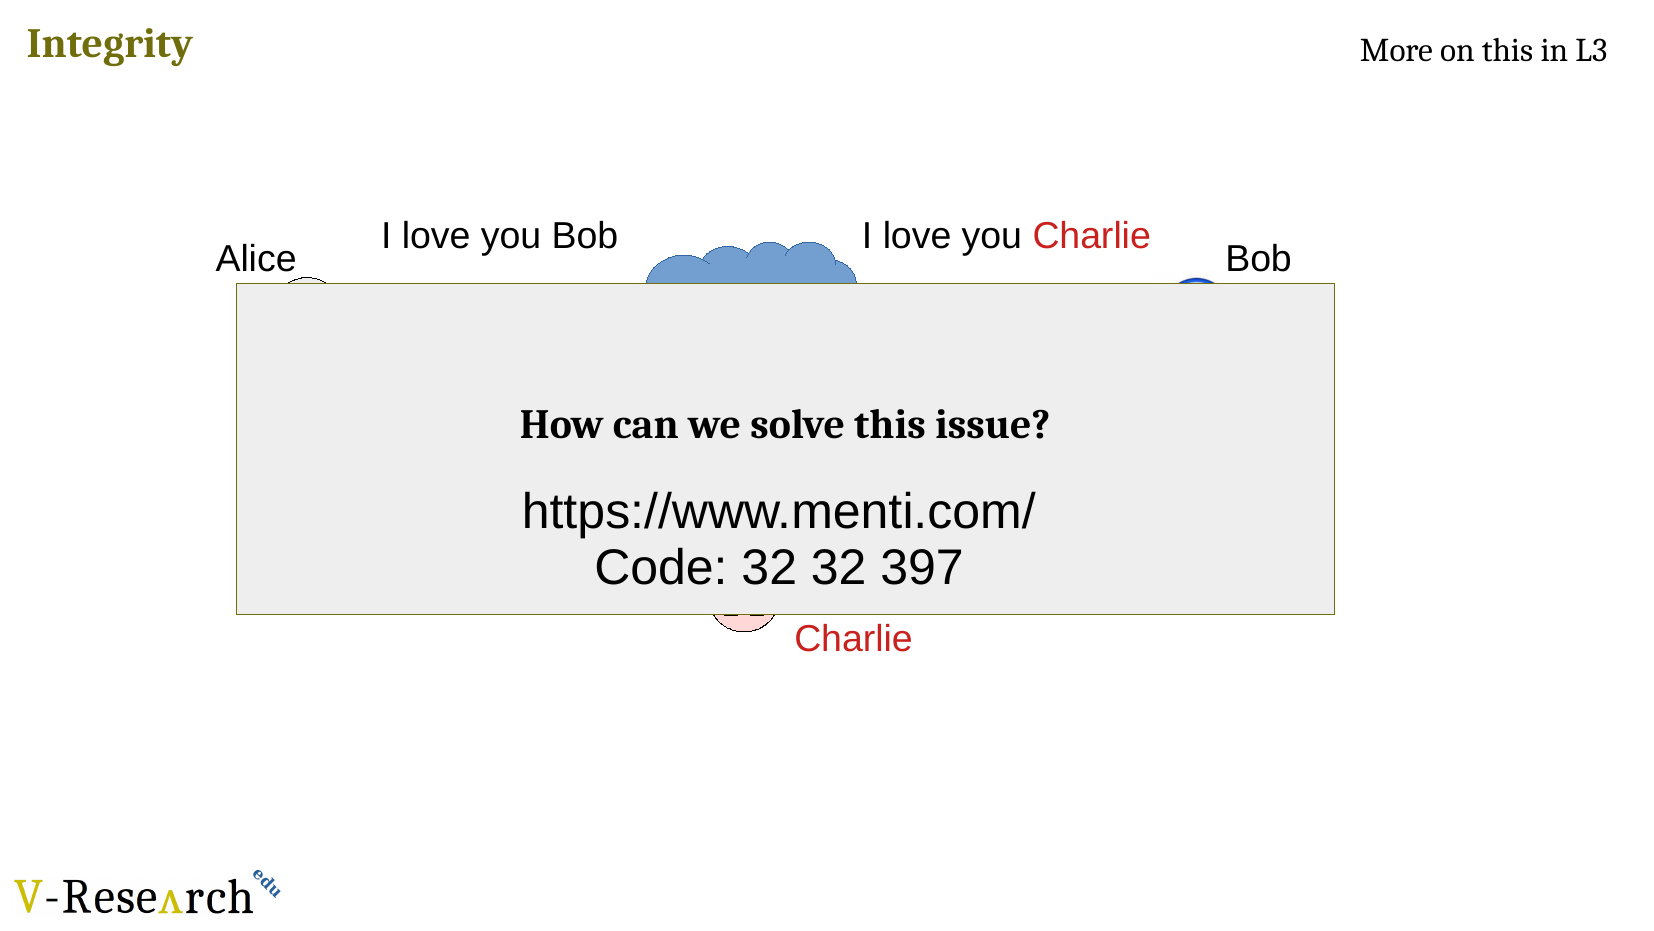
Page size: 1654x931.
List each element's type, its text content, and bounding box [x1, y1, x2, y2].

text_box Charlie [779, 615, 928, 668]
text_box More on this in L3 [1345, 23, 1632, 78]
text_box [312, 277, 326, 283]
text_box edu [222, 847, 333, 931]
picture [1152, 271, 1241, 283]
text_box Alice [200, 230, 312, 288]
text_box Bob [1210, 230, 1307, 283]
text_box Integrity [11, 12, 1193, 77]
text_box I love you Bob [413, 206, 586, 283]
text_box How can we solve this issue? [236, 283, 1335, 615]
text_box I love you Charlie [902, 206, 1111, 283]
text_box [713, 615, 775, 632]
picture [11, 876, 255, 916]
text_box https://www.menti.com/ Code: 32 32 397 [507, 476, 1052, 603]
text_box Internet [646, 242, 857, 283]
